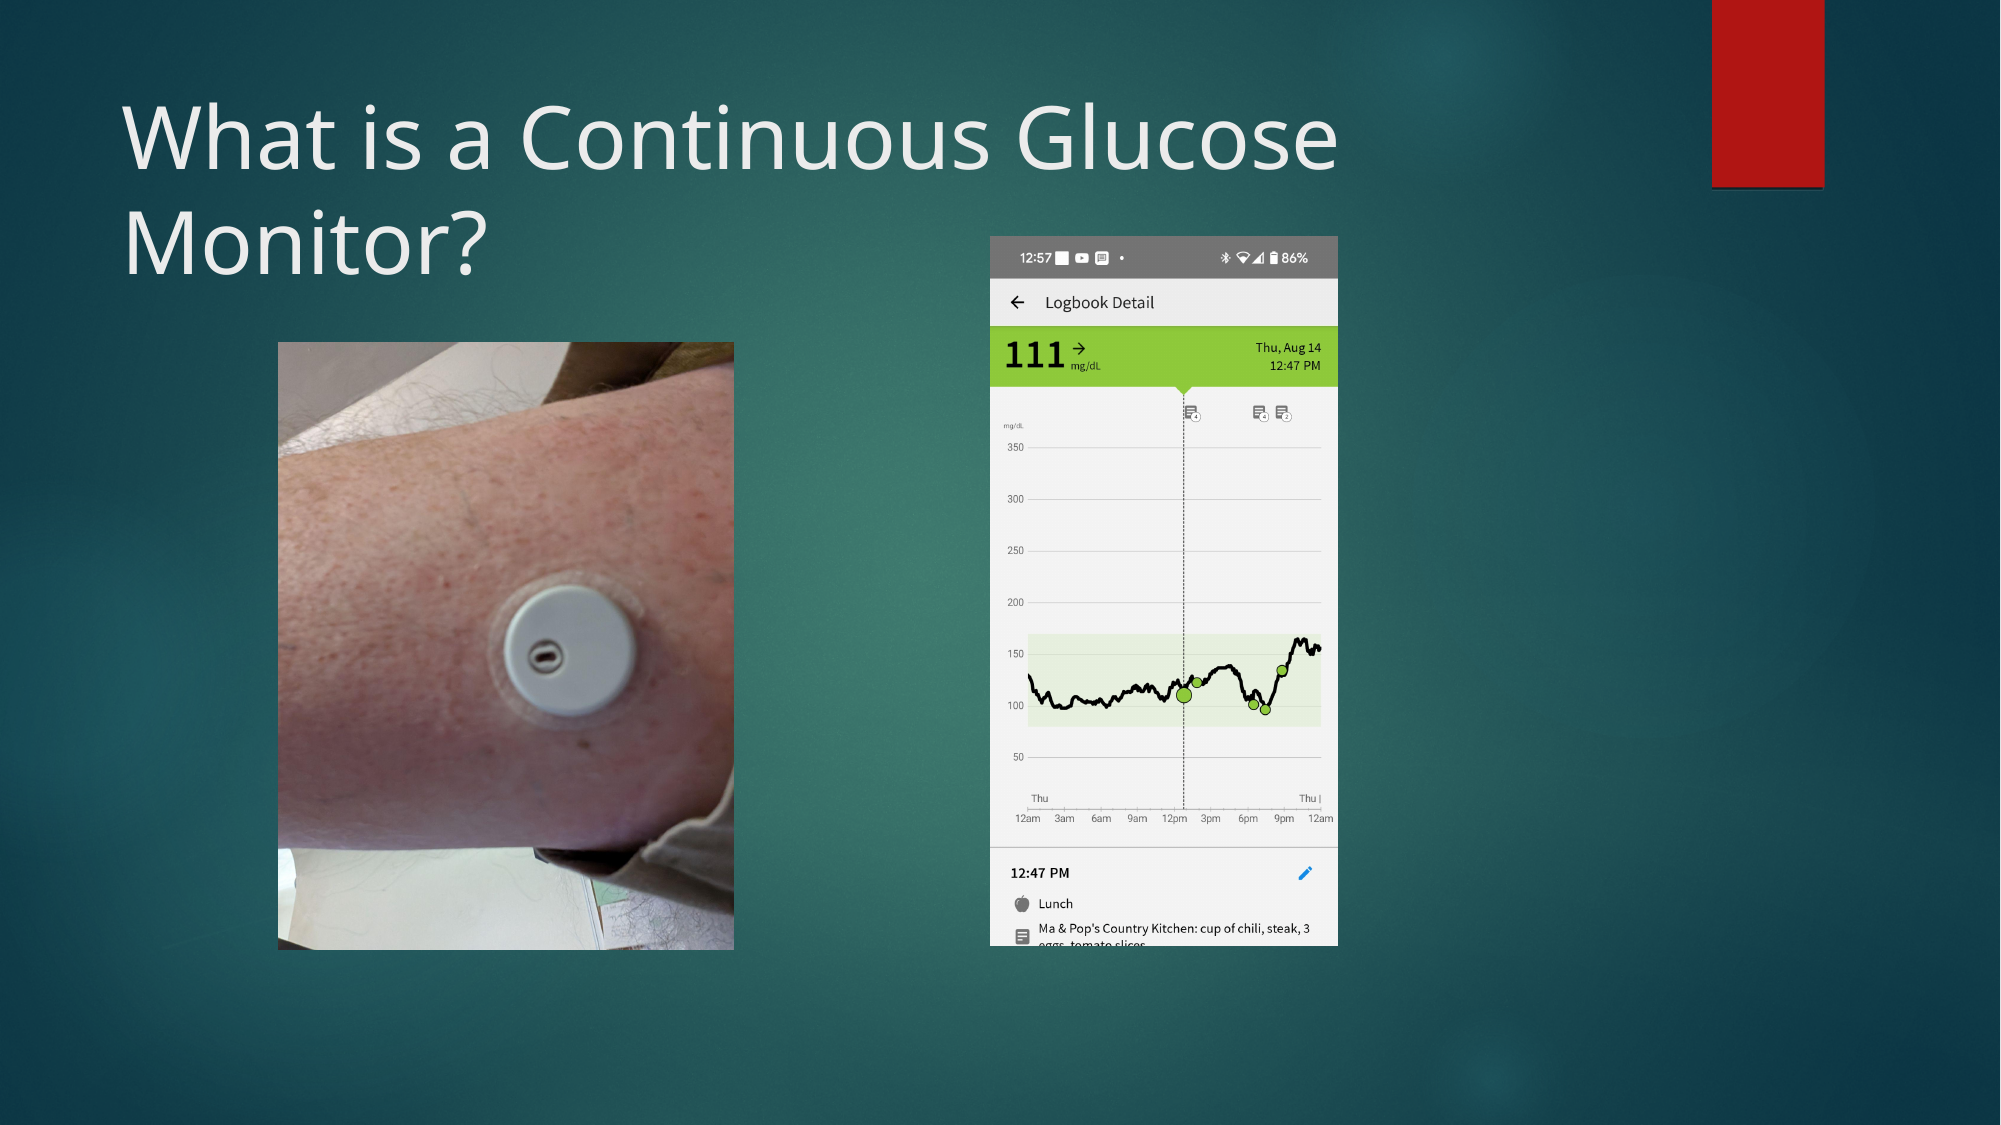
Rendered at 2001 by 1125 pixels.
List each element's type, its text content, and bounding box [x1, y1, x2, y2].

title What is a Continuous Glucose Monitor? [106, 74, 1649, 304]
picture [0, 0, 2001, 1125]
